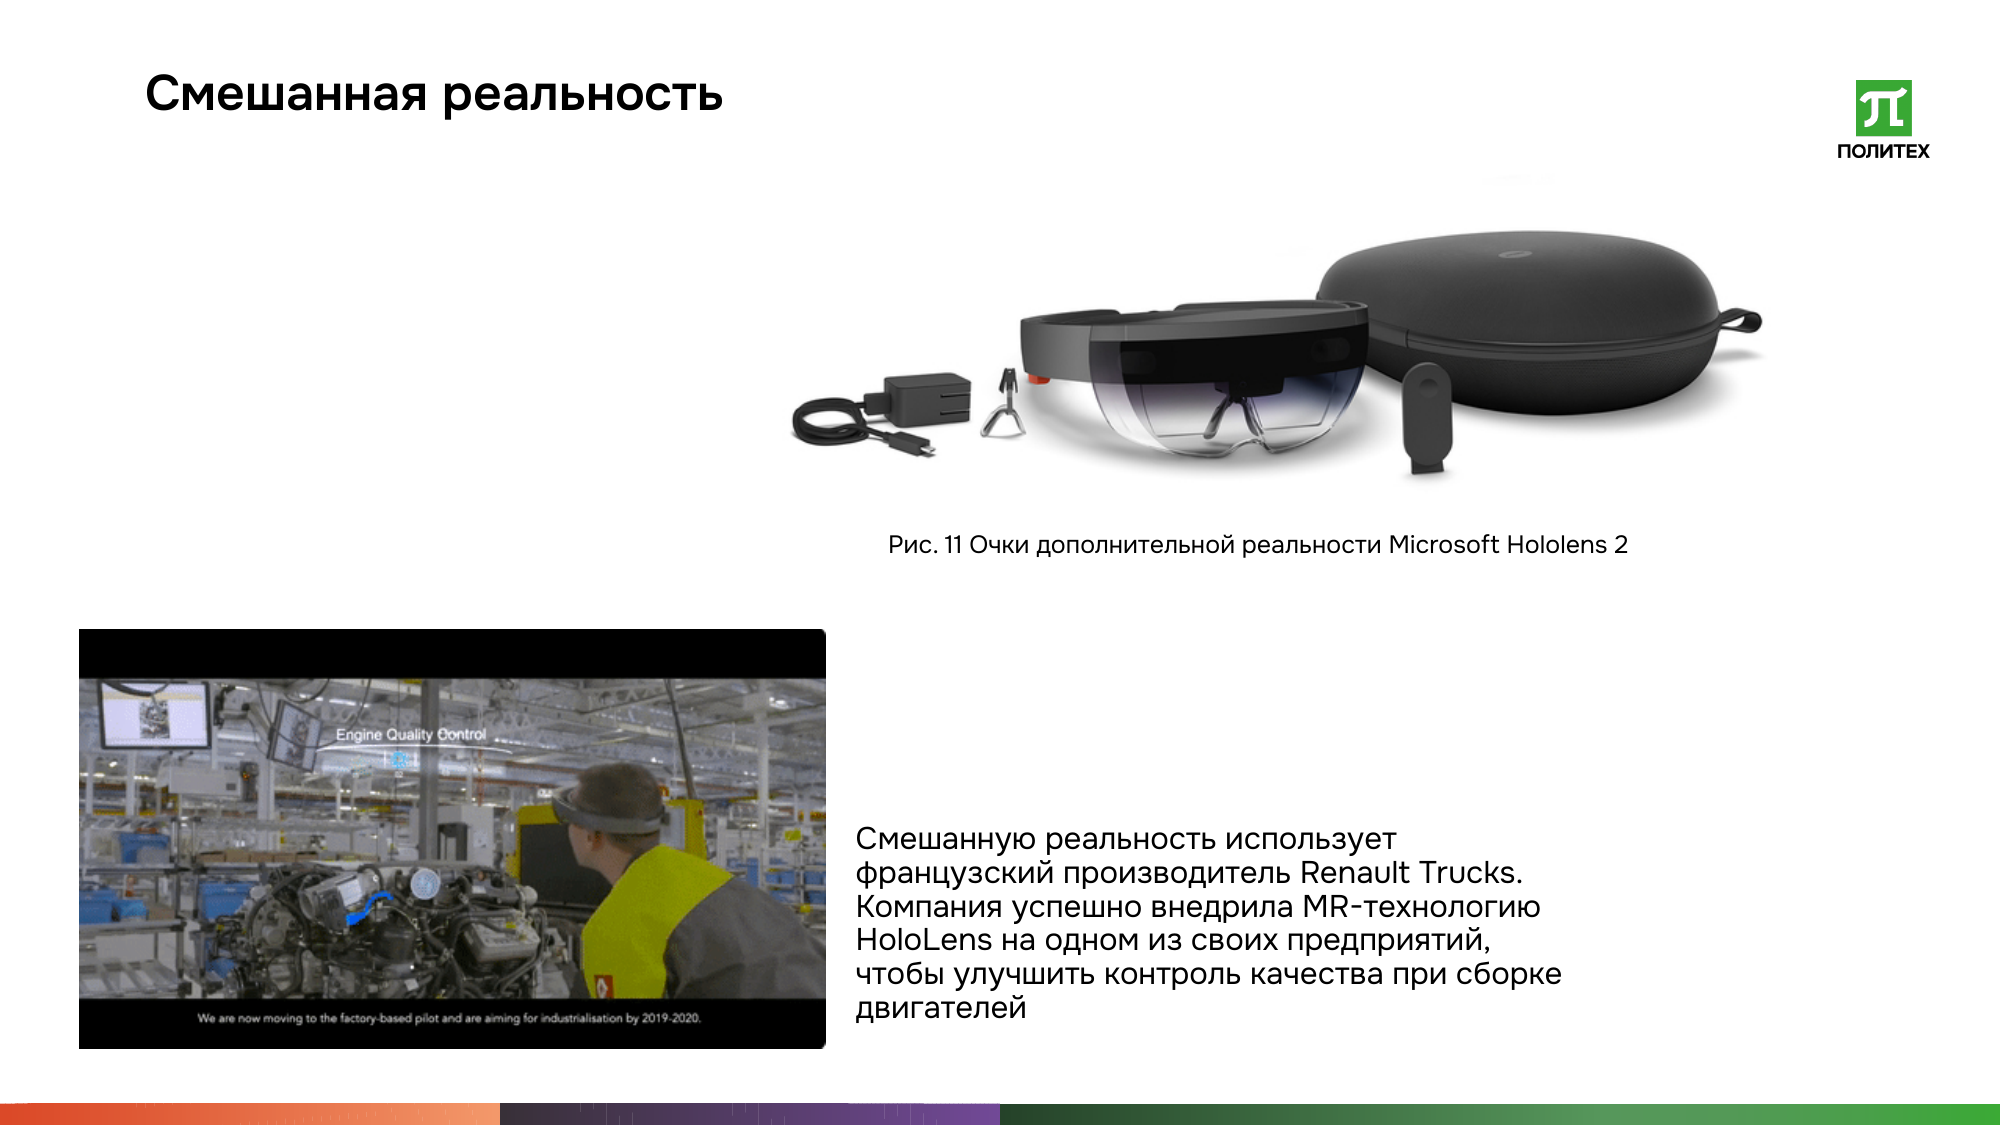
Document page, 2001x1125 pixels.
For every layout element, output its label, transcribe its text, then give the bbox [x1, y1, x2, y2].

title Смешанная реальность [130, 60, 1612, 160]
text_box Рис. 11 Очки дополнительной реальности Microsoft Hololens 2 [840, 524, 1678, 567]
picture [79, 629, 826, 1049]
text_box Смешанную реальность использует французский производитель Renault Trucks. Компания успешно внедрила MR-технологию HoloLens на одном из своих предприятий, чтобы улучшить контроль качества при сборке двигателей [840, 815, 1587, 1033]
picture [1838, 80, 1930, 158]
picture [770, 159, 1792, 520]
